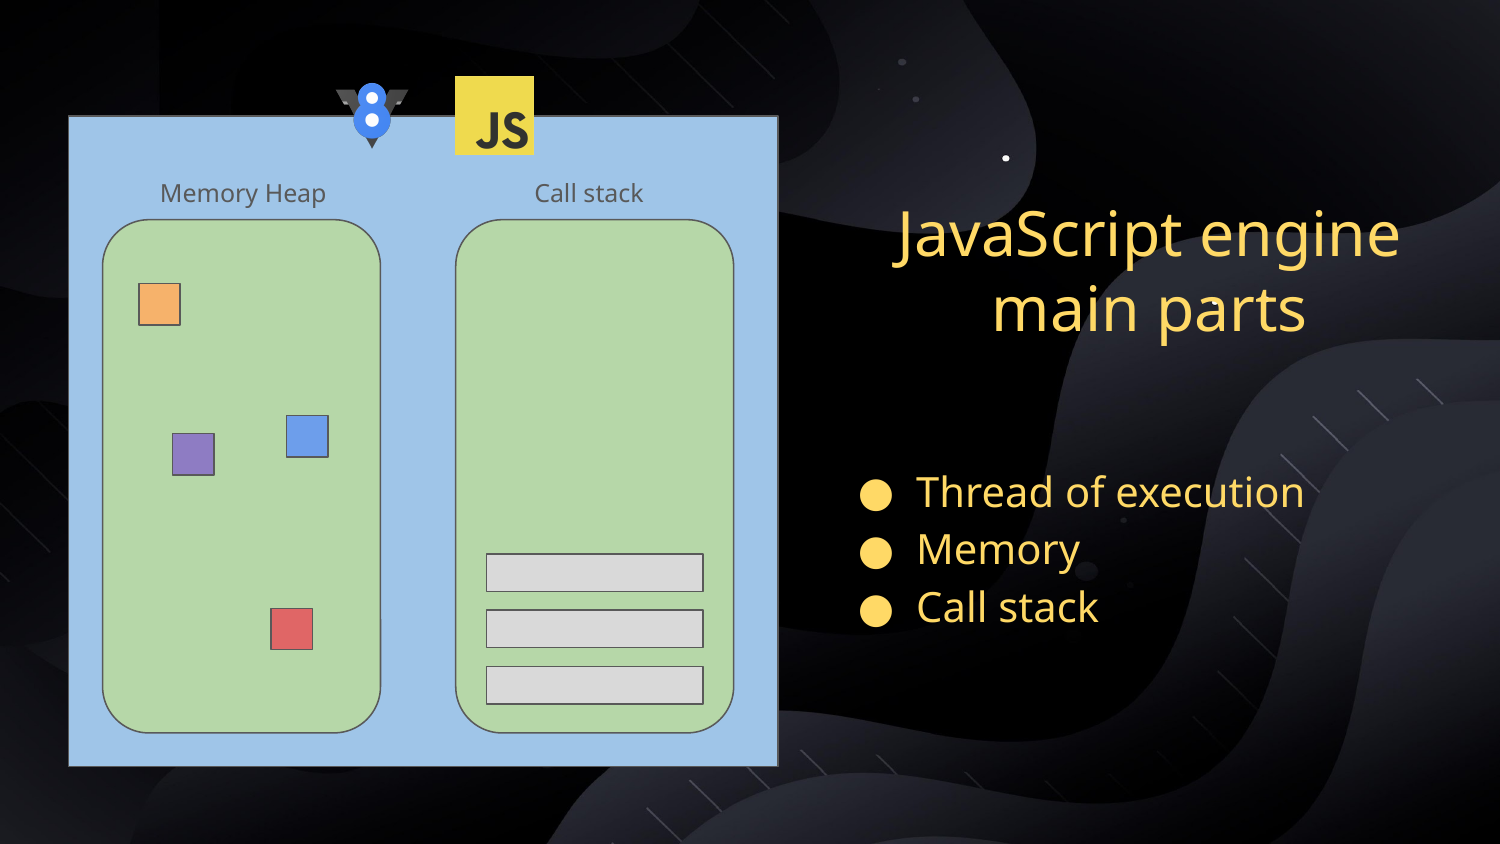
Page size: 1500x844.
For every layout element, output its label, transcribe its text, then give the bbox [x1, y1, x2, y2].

text_box Call stack [502, 175, 677, 210]
text_box Memory Heap [131, 175, 356, 210]
list Thread of execution Memory Call stack [833, 454, 1466, 653]
text_box [68, 115, 779, 767]
picture [0, 0, 1500, 844]
title JavaScript engine main parts [833, 165, 1466, 372]
